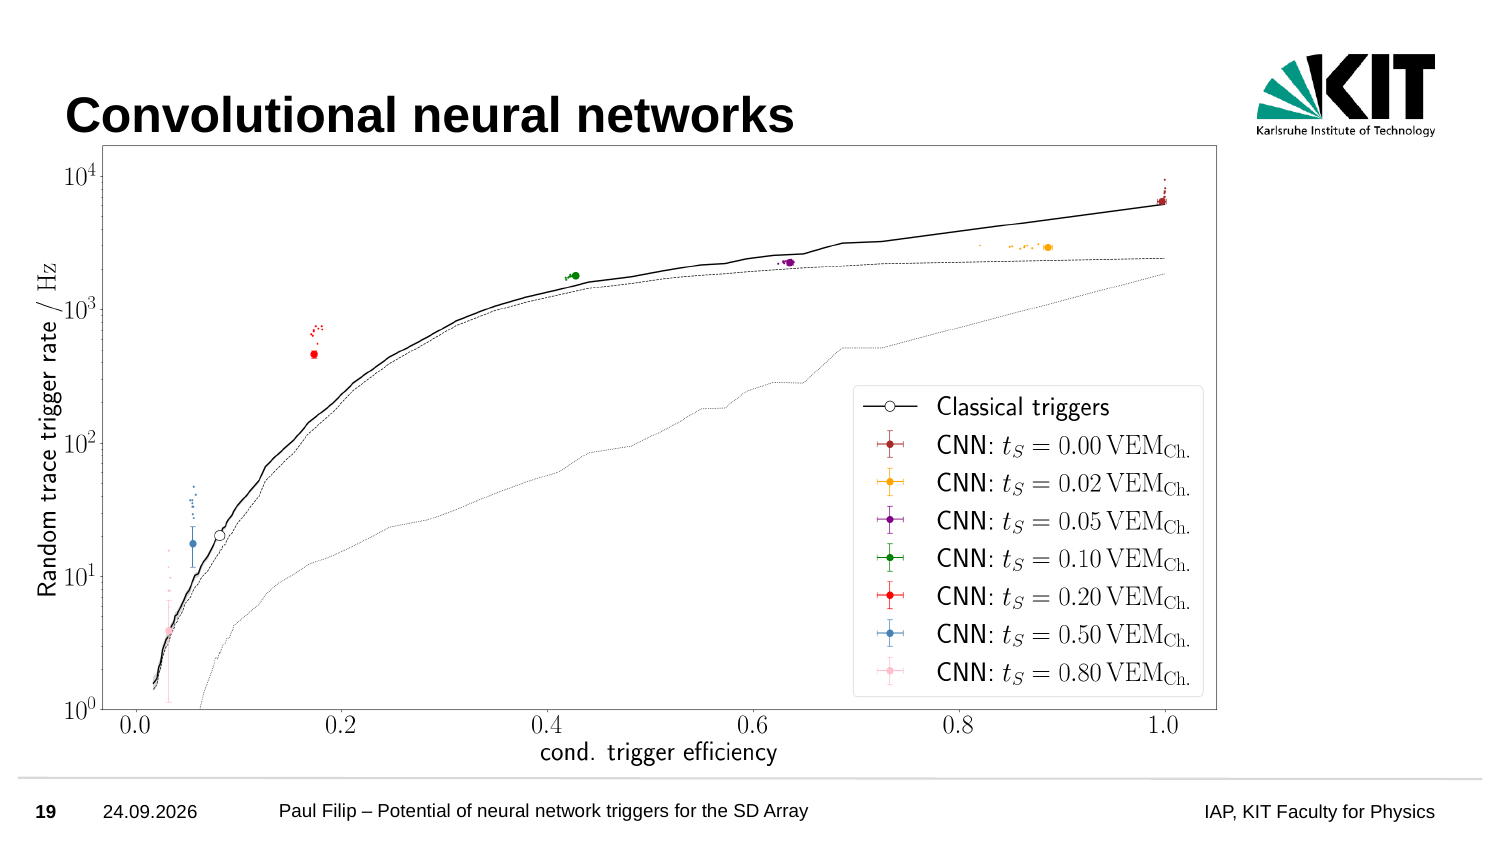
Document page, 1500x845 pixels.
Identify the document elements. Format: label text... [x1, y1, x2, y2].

title Convolutional neural networks [64, 48, 1192, 141]
picture [31, 141, 1221, 770]
picture [1257, 54, 1435, 137]
